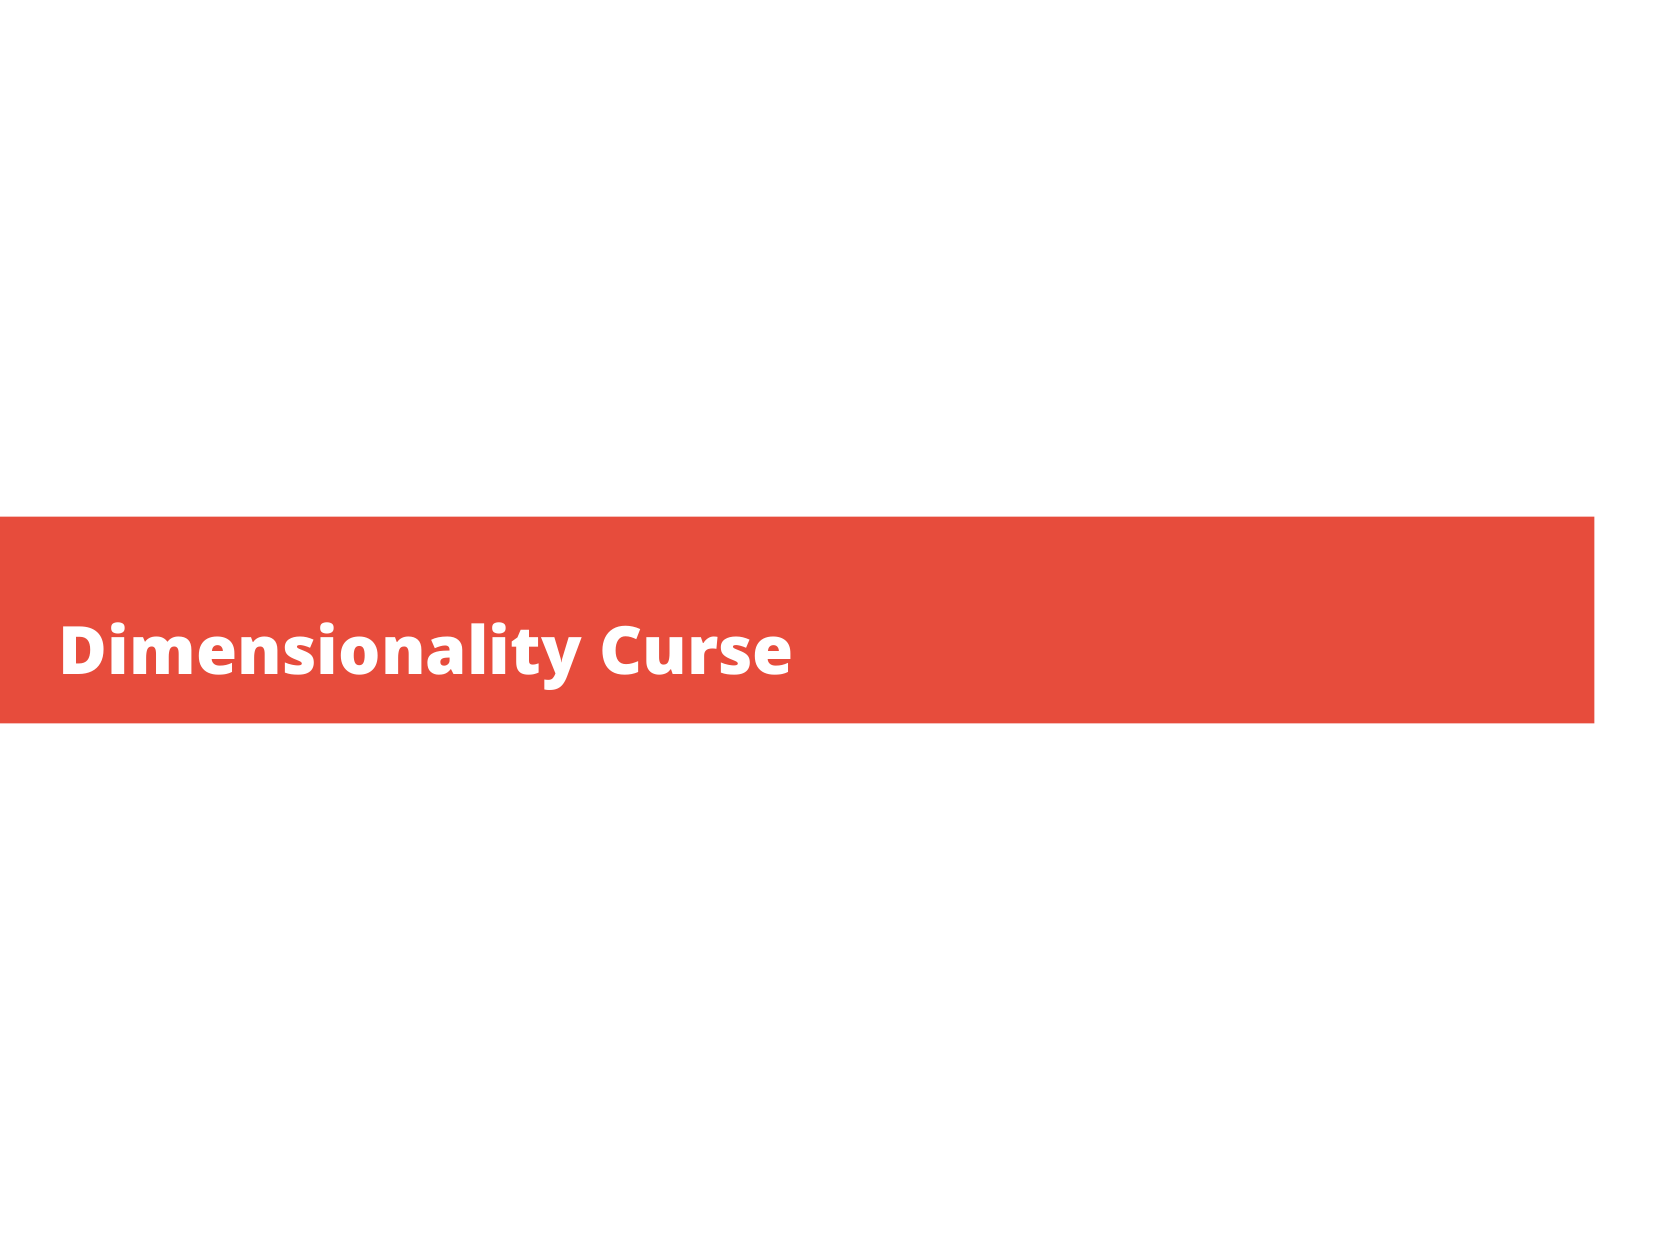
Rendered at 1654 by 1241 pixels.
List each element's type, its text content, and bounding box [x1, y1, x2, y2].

title Dimensionality Curse [59, 546, 1595, 694]
